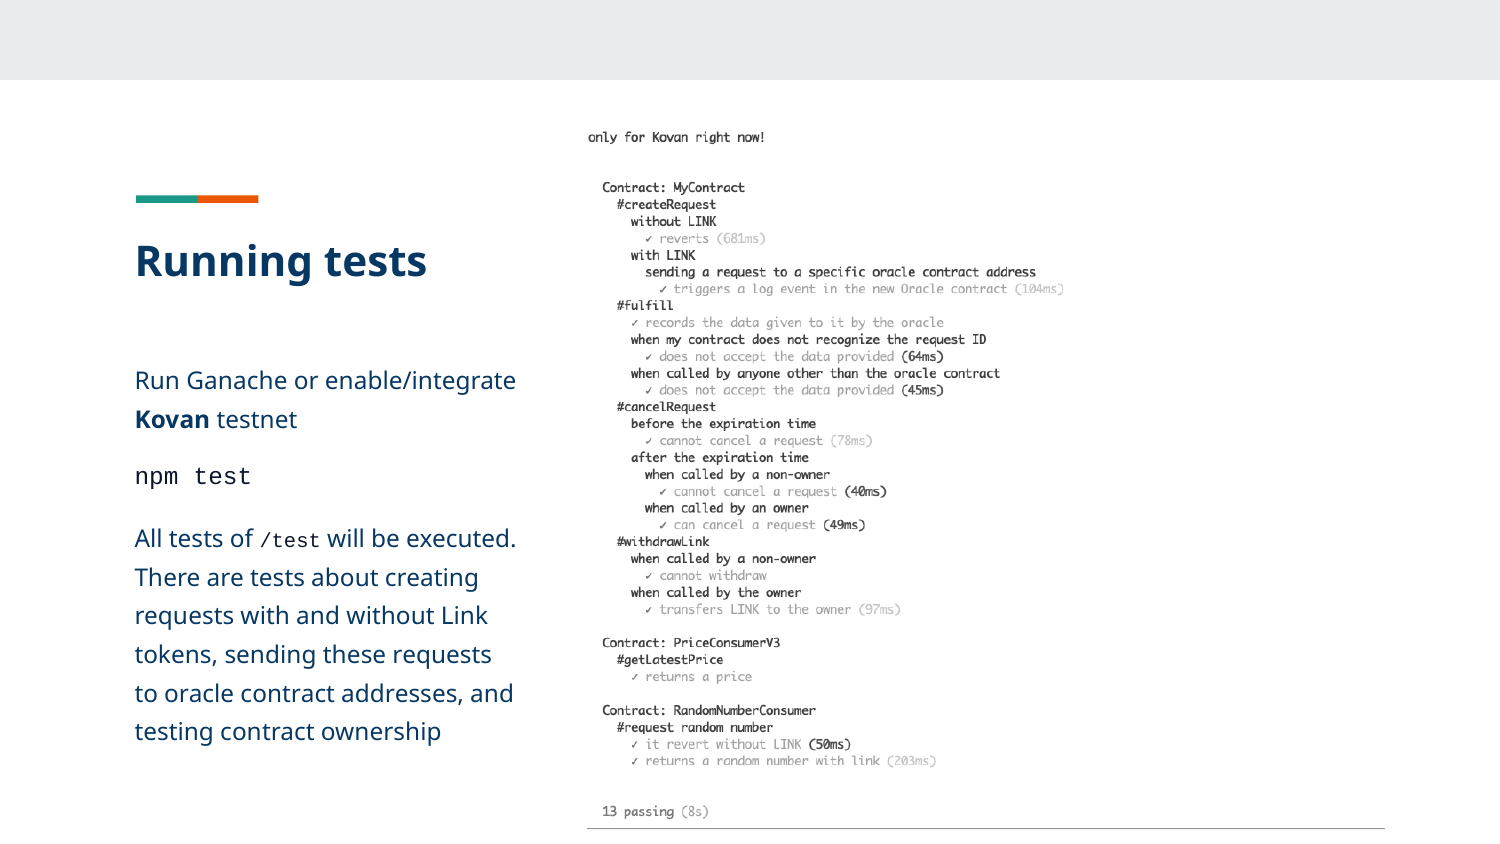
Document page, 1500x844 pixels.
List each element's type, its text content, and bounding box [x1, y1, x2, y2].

title Running tests [119, 216, 578, 305]
picture [587, 111, 1387, 828]
list Run Ganache or enable/integrate Kovan testnet npm test All tests of /test will be executed. There are tests about creating requests with and without Link tokens, sending these requests to oracle contract addresses, and testing contract ownership [119, 343, 537, 798]
